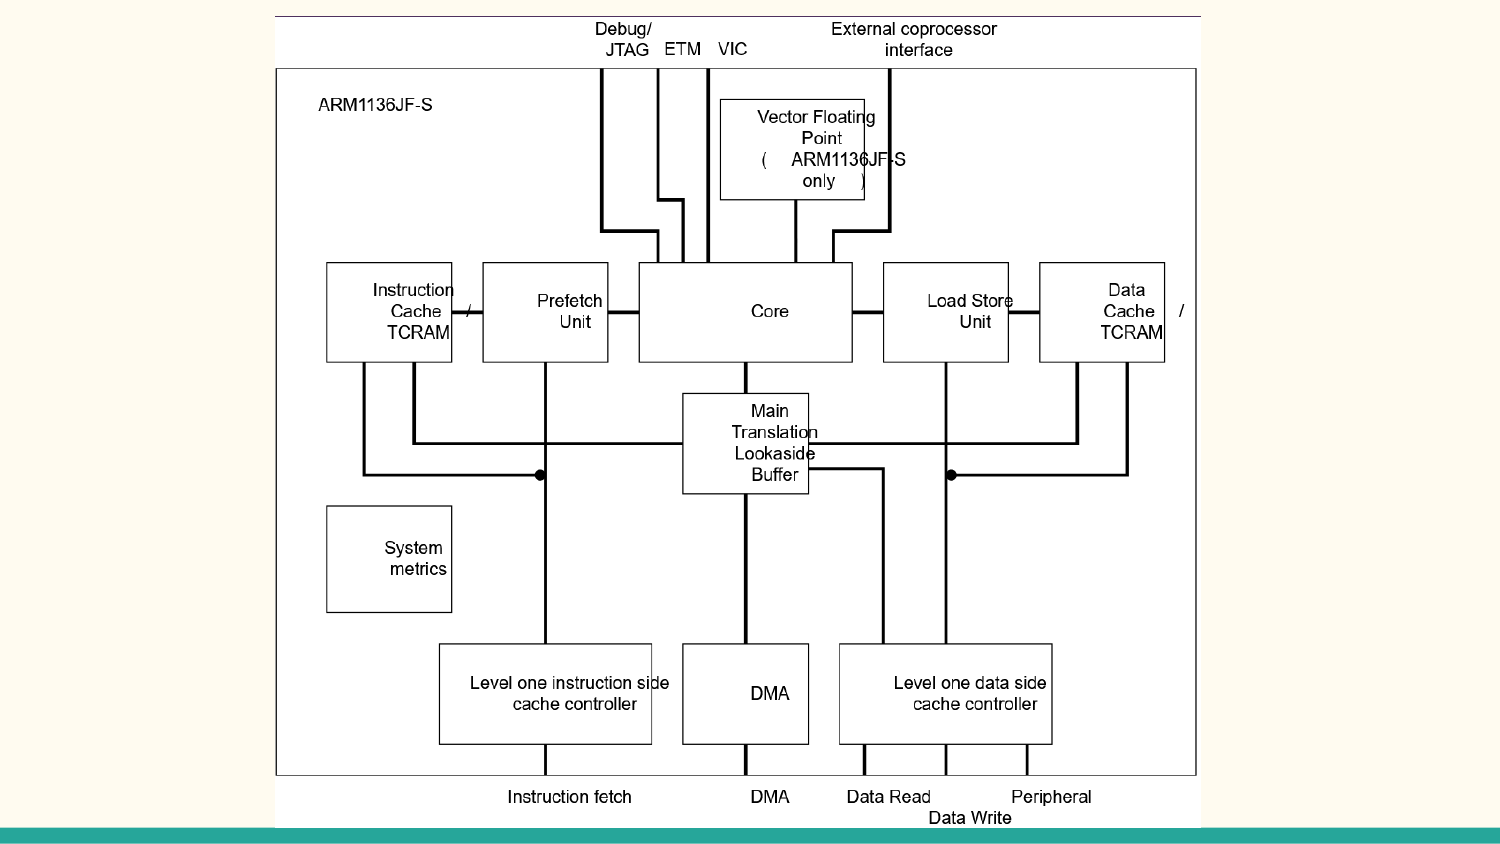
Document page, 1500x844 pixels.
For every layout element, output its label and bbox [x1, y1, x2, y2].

picture [275, 16, 1201, 828]
